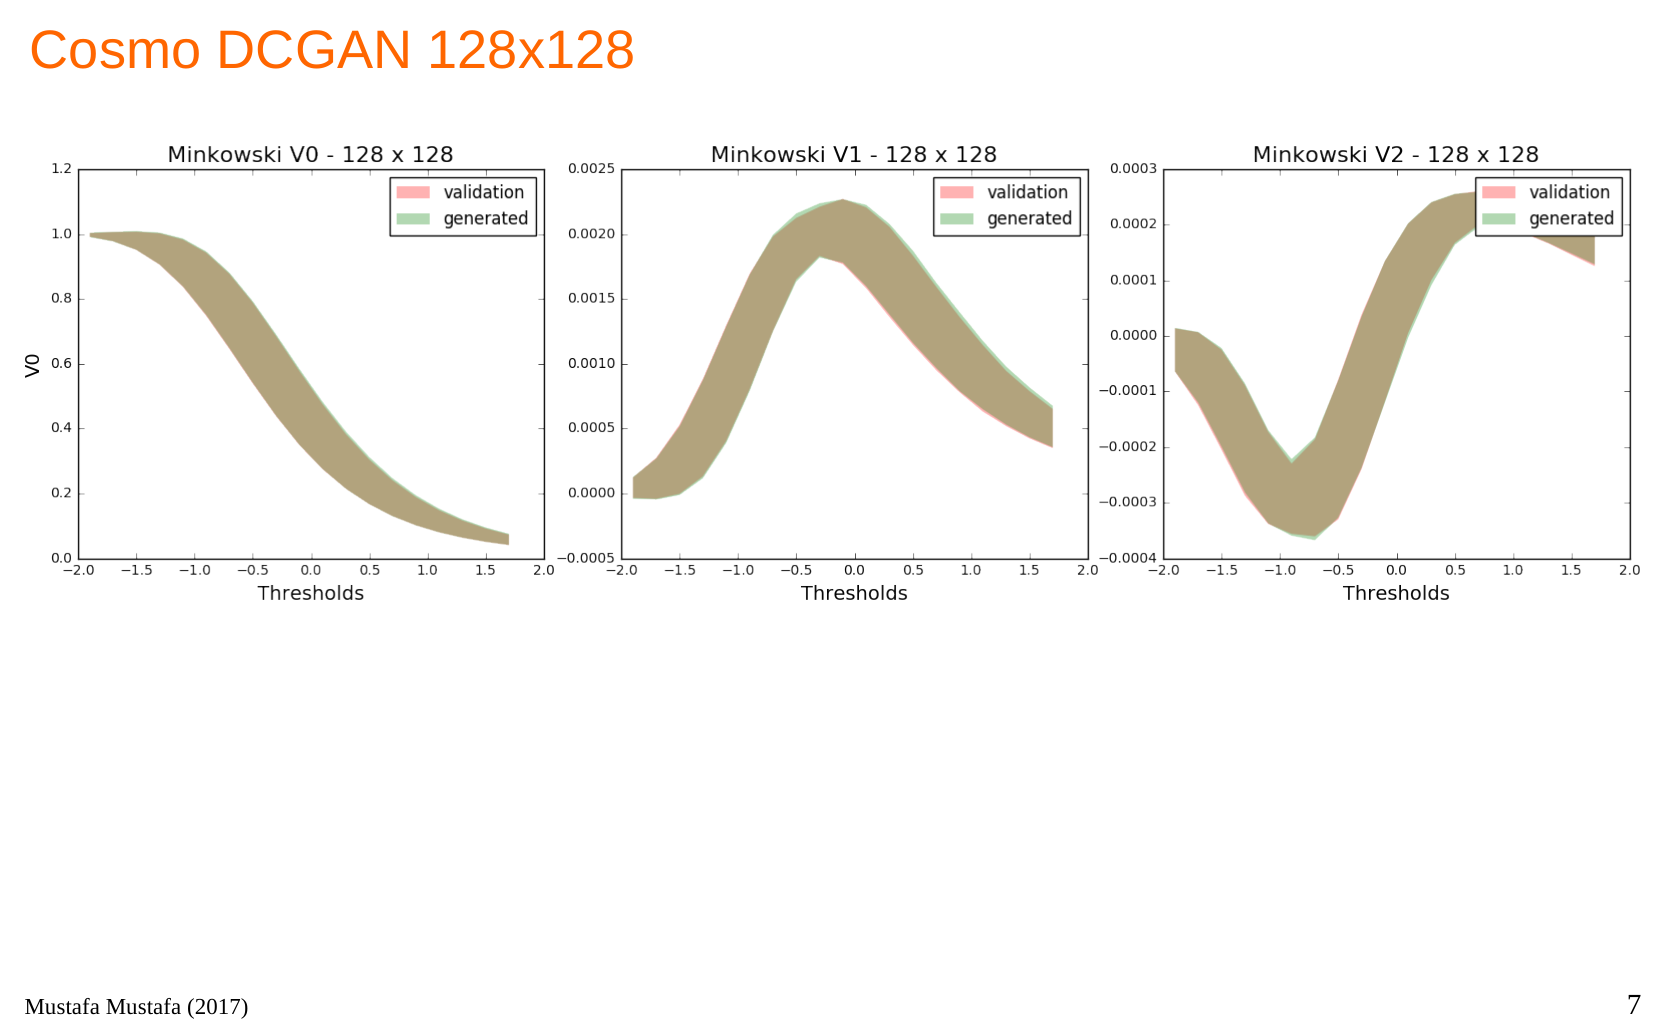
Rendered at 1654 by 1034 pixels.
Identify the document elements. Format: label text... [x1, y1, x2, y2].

picture [3, 119, 1654, 621]
title Cosmo DCGAN 128x128 [29, 17, 1621, 82]
